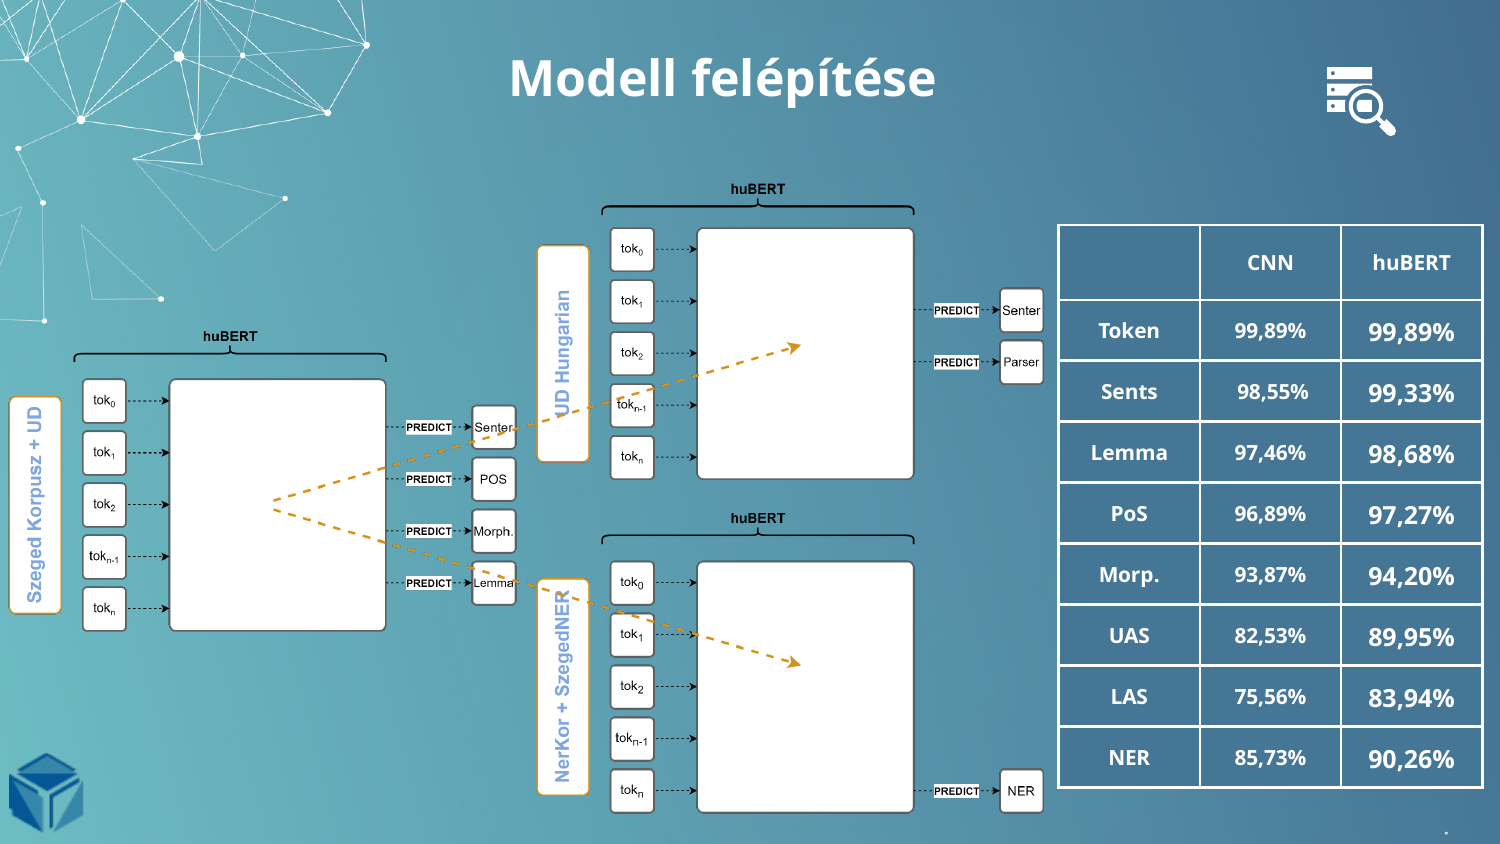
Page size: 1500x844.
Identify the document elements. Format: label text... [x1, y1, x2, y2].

table_cell PoS [1060, 484, 1199, 542]
table_cell 89,95% [1342, 606, 1481, 664]
table_cell 99,33% [1342, 362, 1481, 420]
table_header huBERT [1342, 226, 1481, 299]
table_cell Sents [1060, 362, 1199, 420]
table_cell 85,73% [1201, 728, 1340, 786]
picture [0, 0, 1500, 844]
text_box [1327, 67, 1373, 80]
table_cell 97,27% [1342, 484, 1481, 542]
table_cell NER [1060, 728, 1199, 786]
table_cell LAS [1060, 667, 1199, 725]
text_box [1348, 88, 1396, 137]
text_box [1327, 99, 1346, 112]
table_cell 98,55% [1201, 362, 1340, 420]
table_cell Token [1060, 301, 1199, 359]
text_box [1327, 83, 1373, 96]
table_cell 98,68% [1342, 423, 1481, 481]
table_cell 82,53% [1201, 606, 1340, 664]
table_cell 96,89% [1201, 484, 1340, 542]
table_cell Morp. [1060, 545, 1199, 603]
table_header CNN [1201, 226, 1340, 299]
table_cell 93,87% [1201, 545, 1340, 603]
table_cell 90,26% [1342, 728, 1481, 786]
table_cell 97,46% [1201, 423, 1340, 481]
table_cell 99,89% [1201, 301, 1340, 359]
table_header [1060, 226, 1199, 299]
table_cell 94,20% [1342, 545, 1481, 603]
table_cell 83,94% [1342, 667, 1481, 725]
table_cell 99,89% [1342, 301, 1481, 359]
table_cell Lemma [1060, 423, 1199, 481]
text_box Modell felépítése [493, 31, 1007, 122]
table_cell UAS [1060, 606, 1199, 664]
table_cell 75,56% [1201, 667, 1340, 725]
